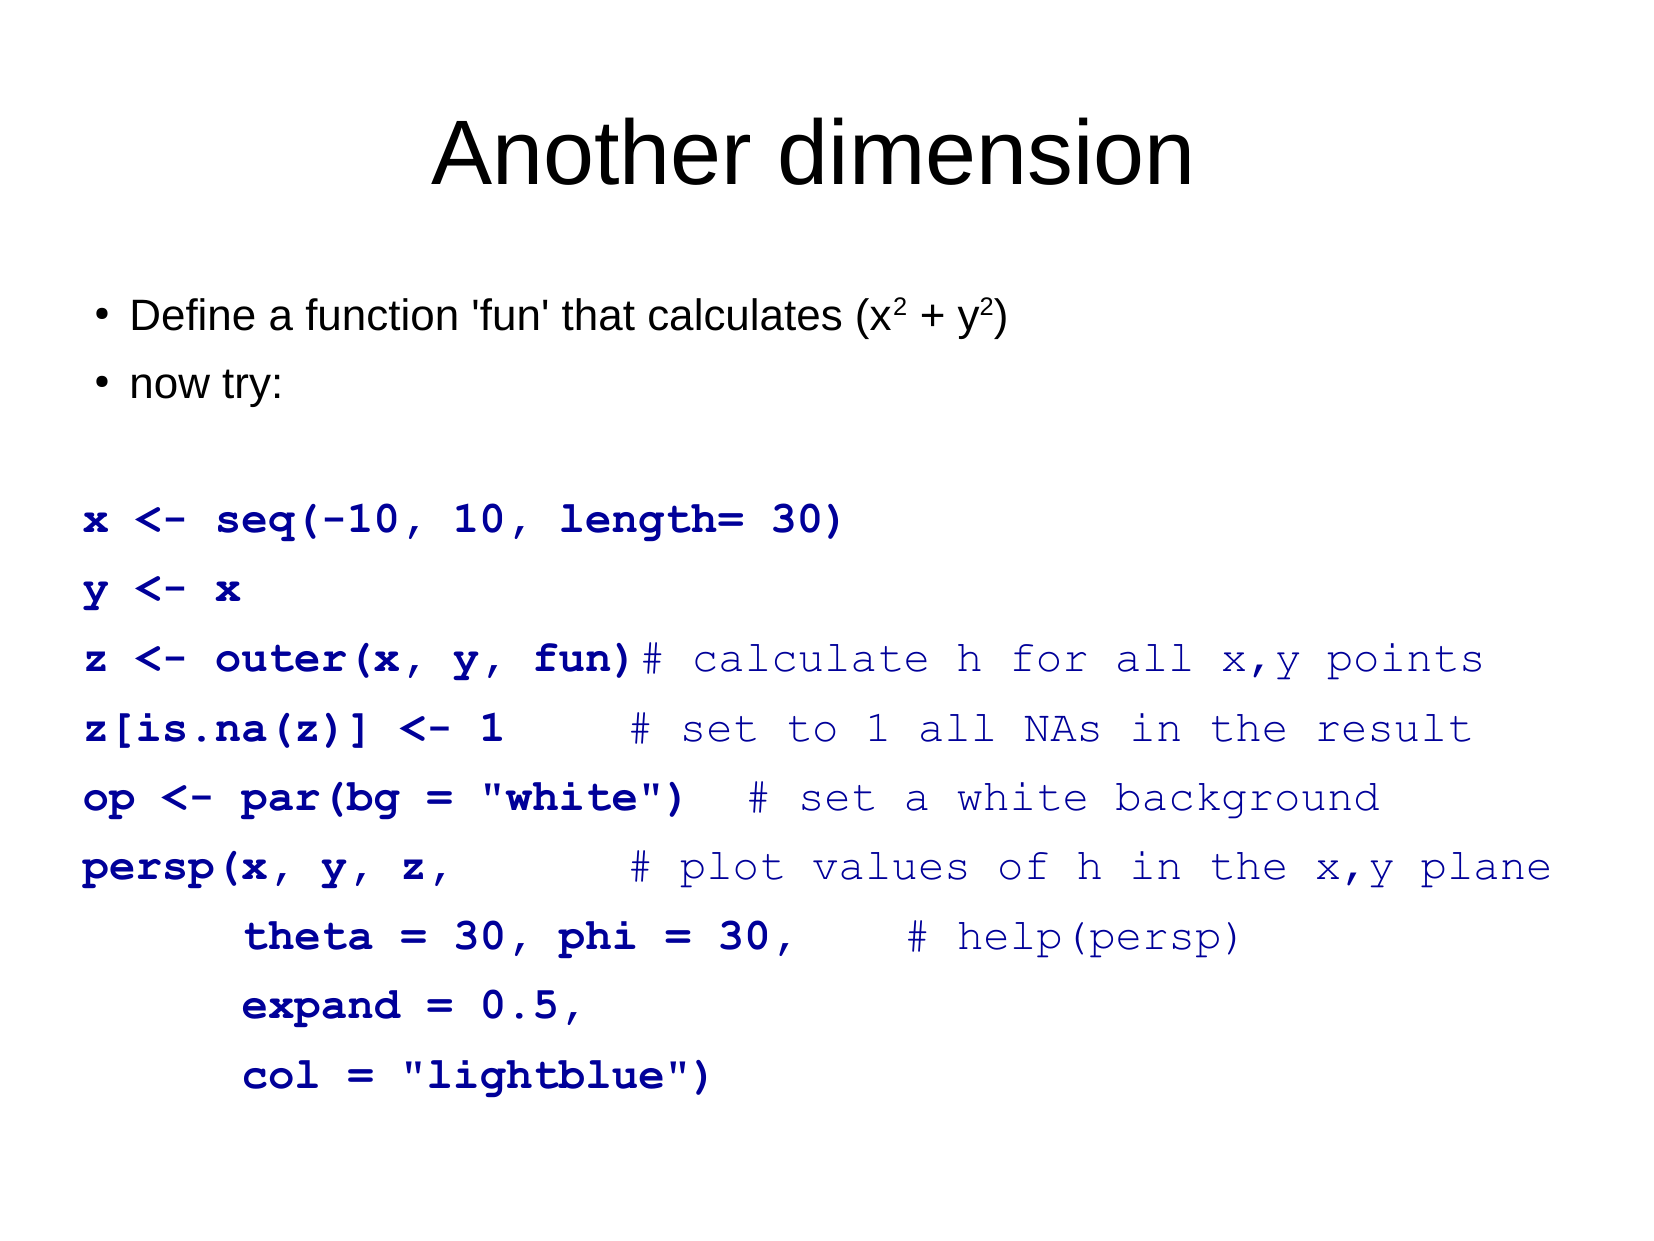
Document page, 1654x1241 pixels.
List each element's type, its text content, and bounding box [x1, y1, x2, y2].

title Another dimension [82, 49, 1571, 257]
list Define a function 'fun' that calculates (x2 + y2) now try: x <- seq(-10, 10, length= 30) y <- x z <- outer(x, y, fun)# calculate h for all x,y points z[is.na(z)] <- 1 # set to 1 all NAs in the result op <- par(bg = "white") # set a white background persp(x, y, z, # plot values of h in the x,y plane theta = 30, phi = 30, # help(persp) expand = 0.5, col = "lightblue") [82, 290, 1571, 1158]
